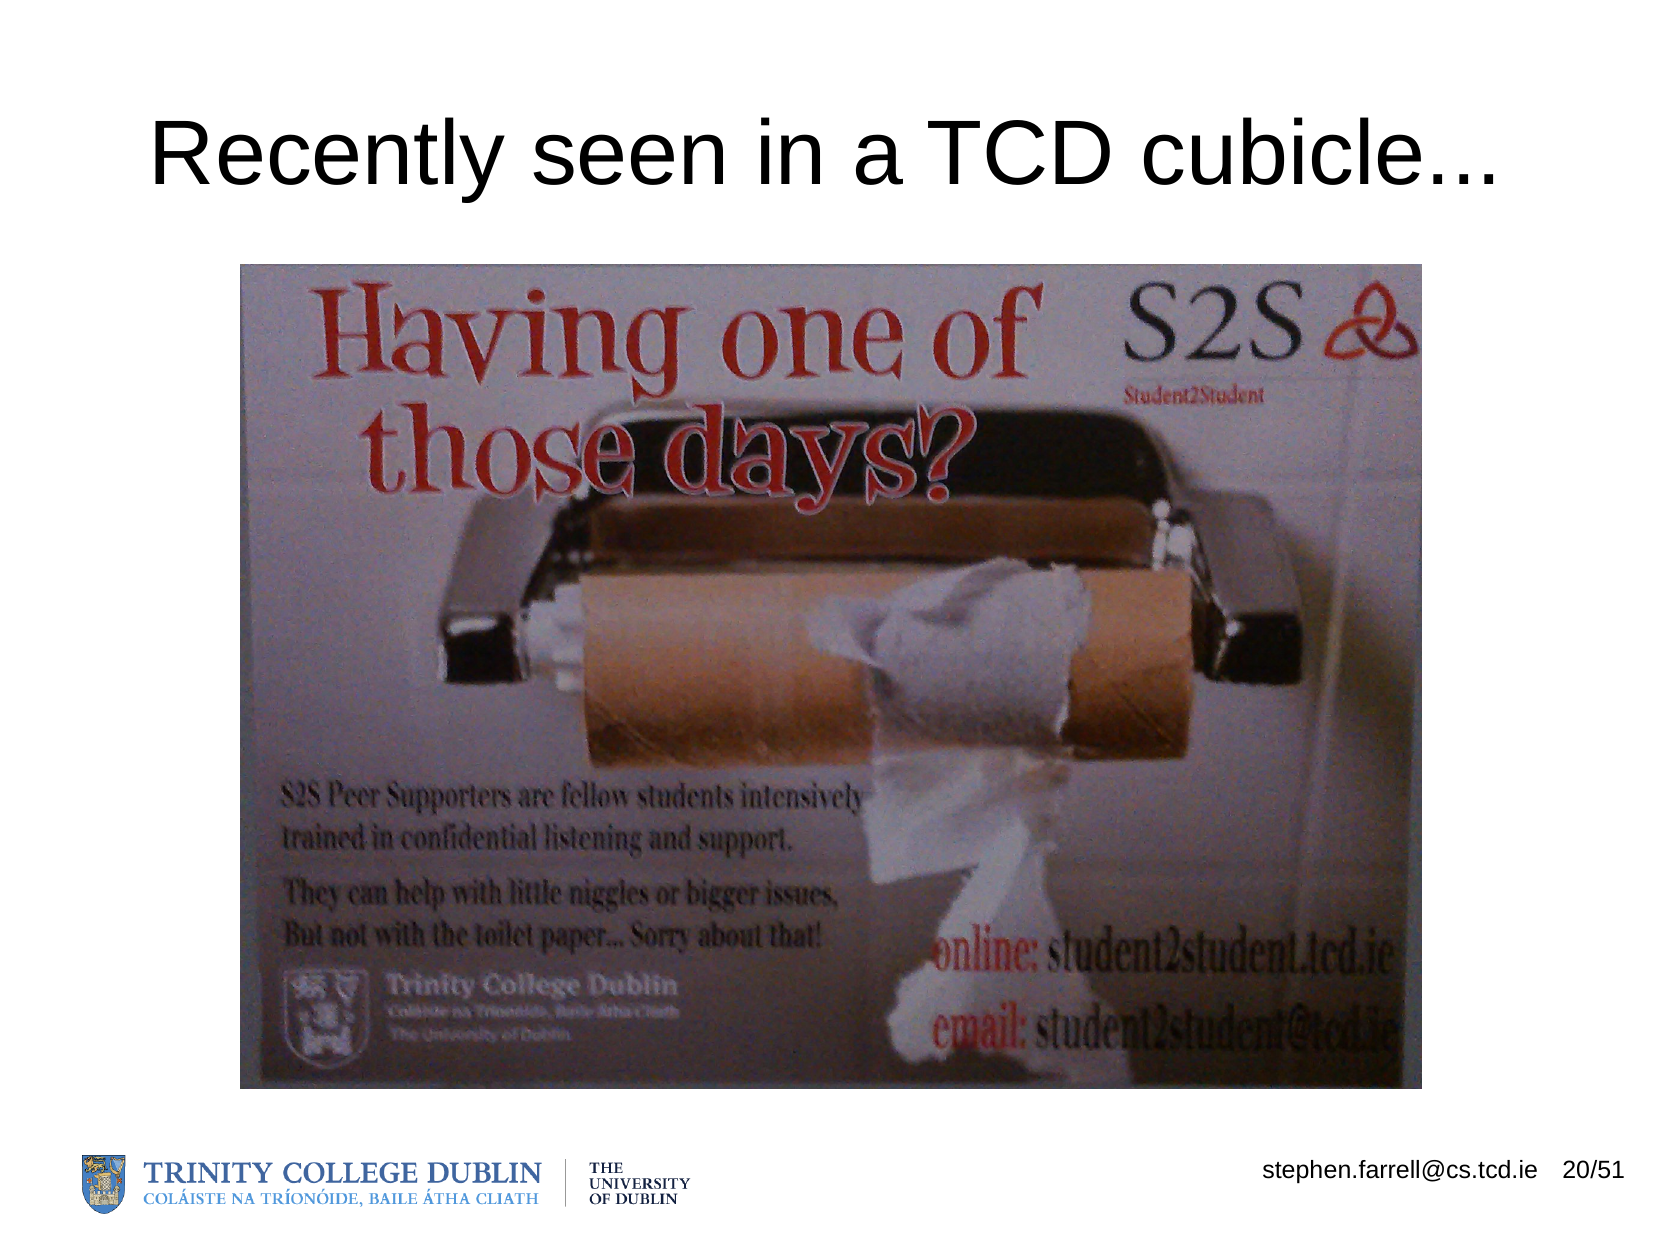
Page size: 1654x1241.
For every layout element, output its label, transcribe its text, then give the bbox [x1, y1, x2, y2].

picture [82, 1155, 694, 1214]
title Recently seen in a TCD cubicle... [82, 49, 1571, 257]
picture [240, 264, 1422, 1089]
